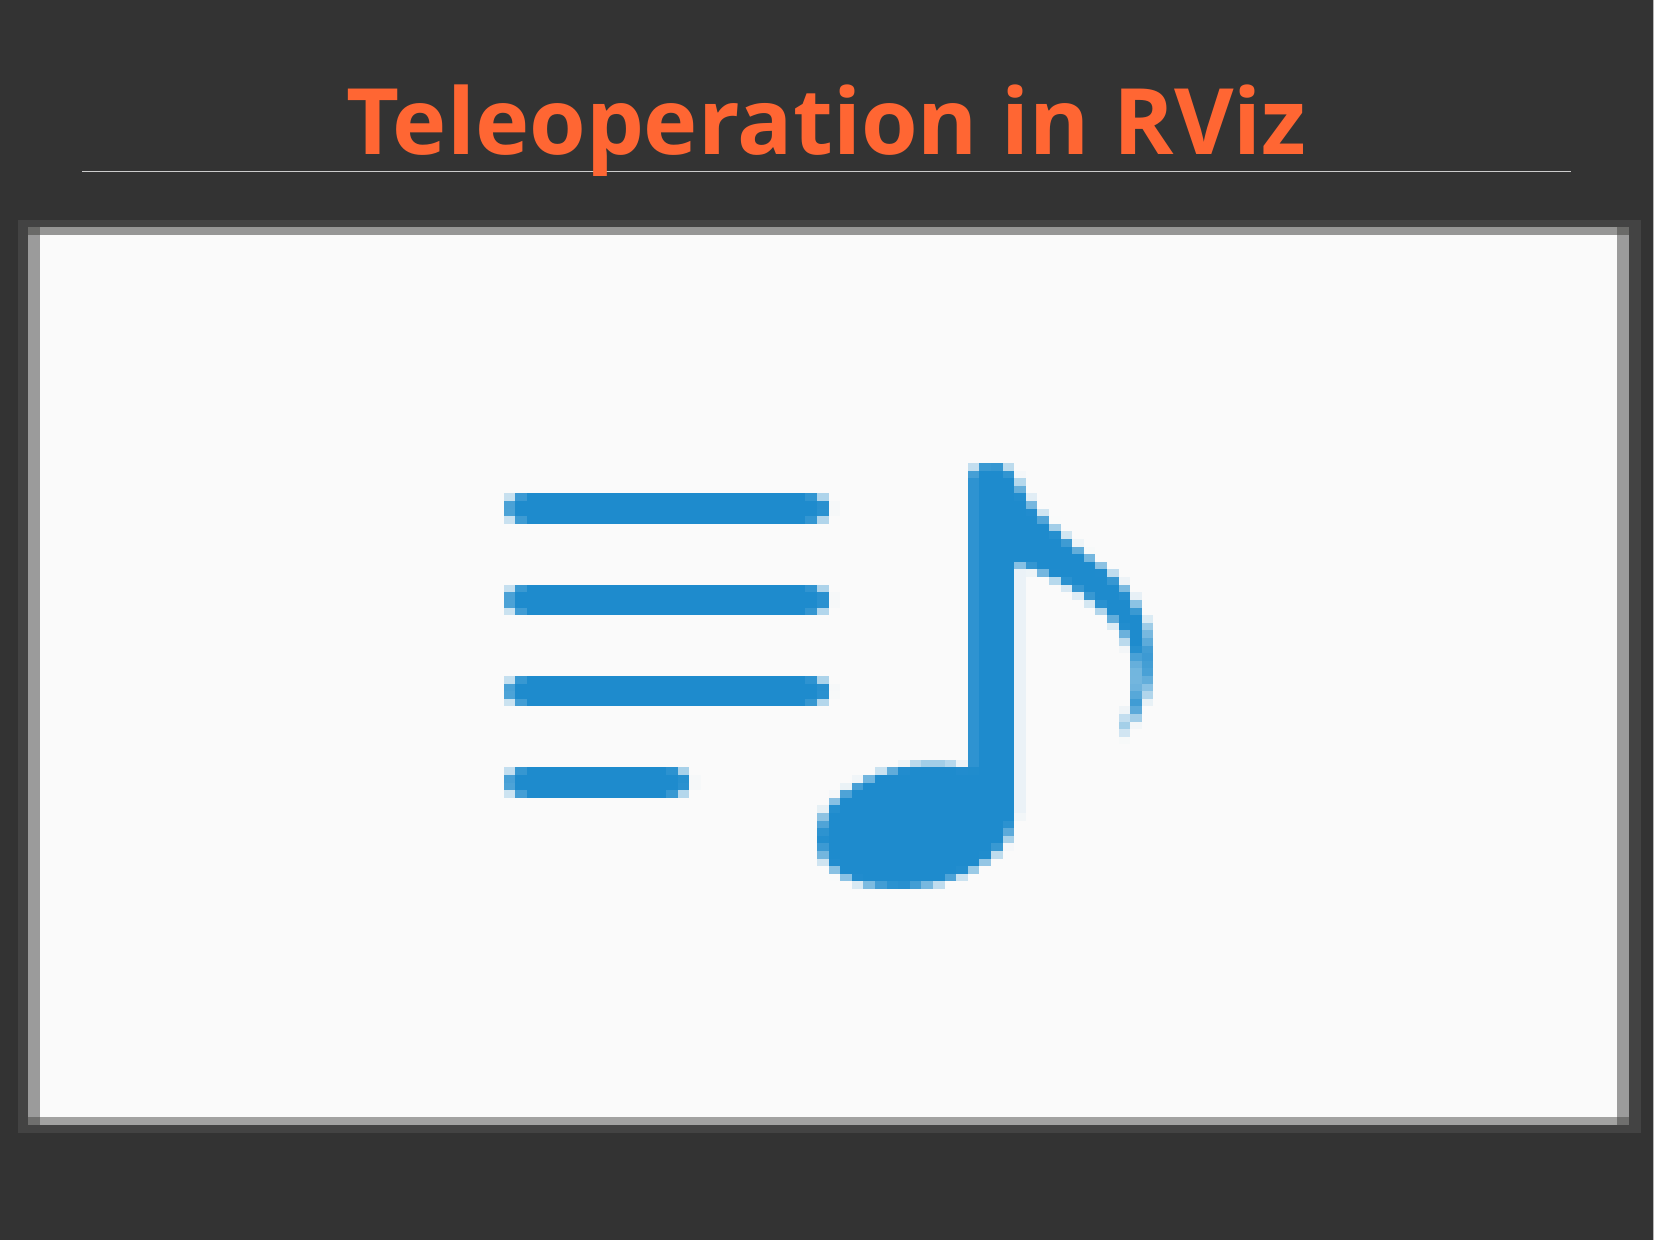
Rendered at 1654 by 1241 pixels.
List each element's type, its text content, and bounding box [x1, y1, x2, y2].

title Teleoperation in RViz [82, 49, 1571, 189]
text_box [16, 219, 1642, 1134]
